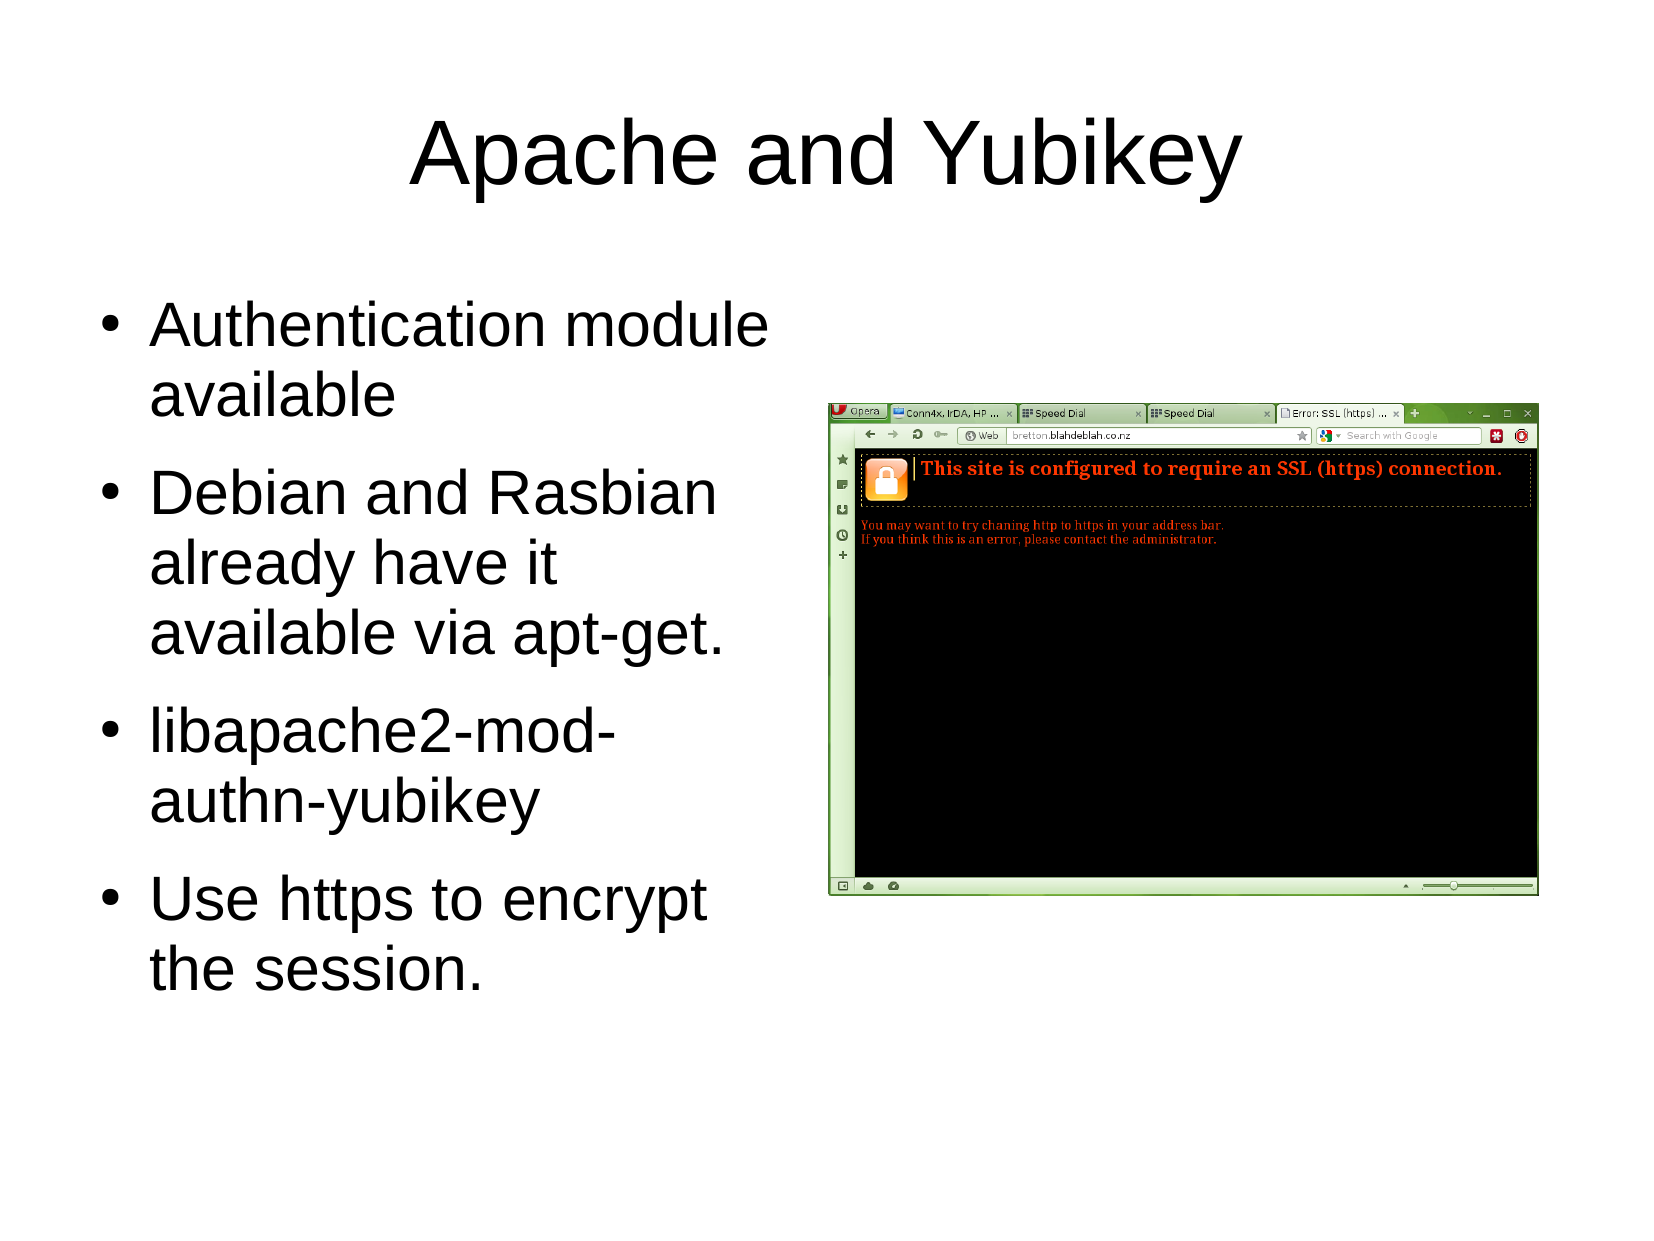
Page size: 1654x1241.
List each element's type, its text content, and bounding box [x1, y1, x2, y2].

list Authentication module available Debian and Rasbian already have it available via apt-get. libapache2-mod-authn-yubikey Use https to encrypt the session. [82, 290, 793, 1010]
picture [828, 403, 1539, 896]
title Apache and Yubikey [82, 49, 1571, 257]
